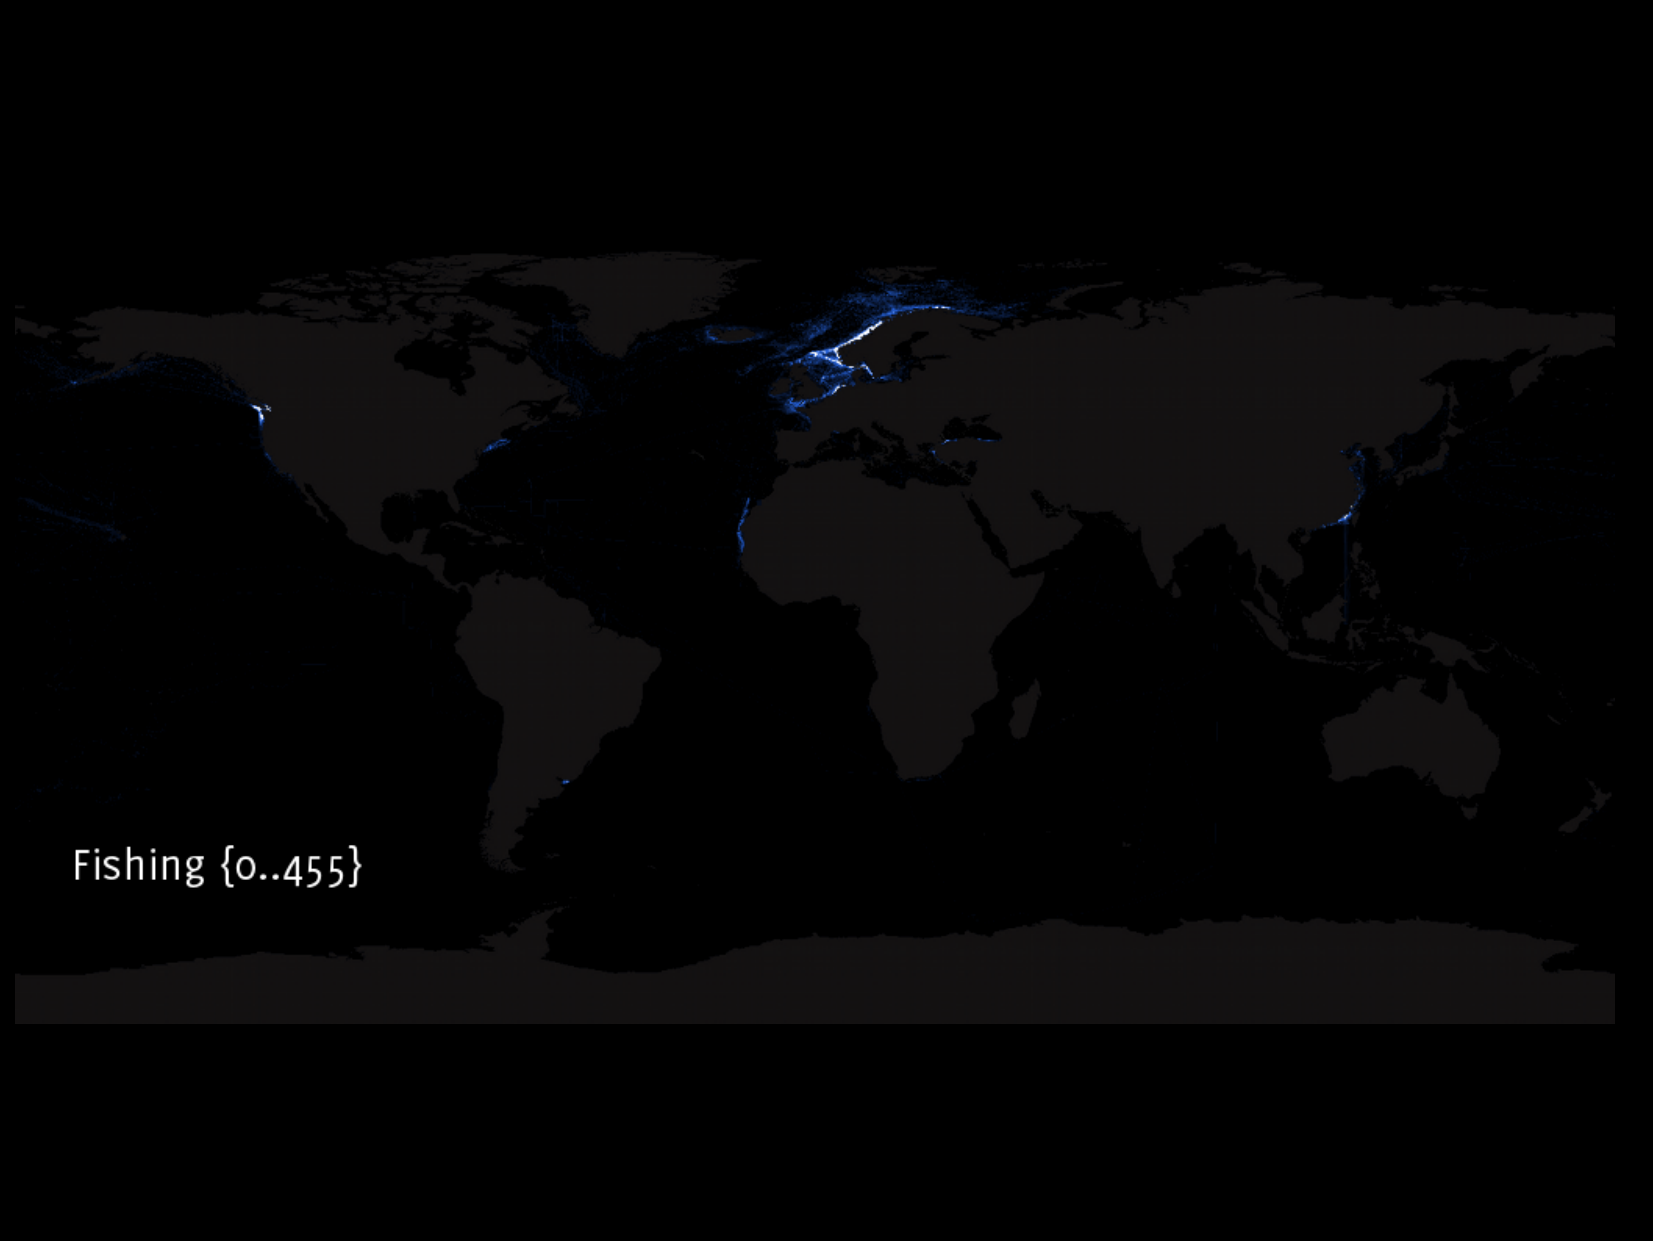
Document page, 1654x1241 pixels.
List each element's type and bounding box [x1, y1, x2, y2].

picture [15, 224, 1615, 1024]
